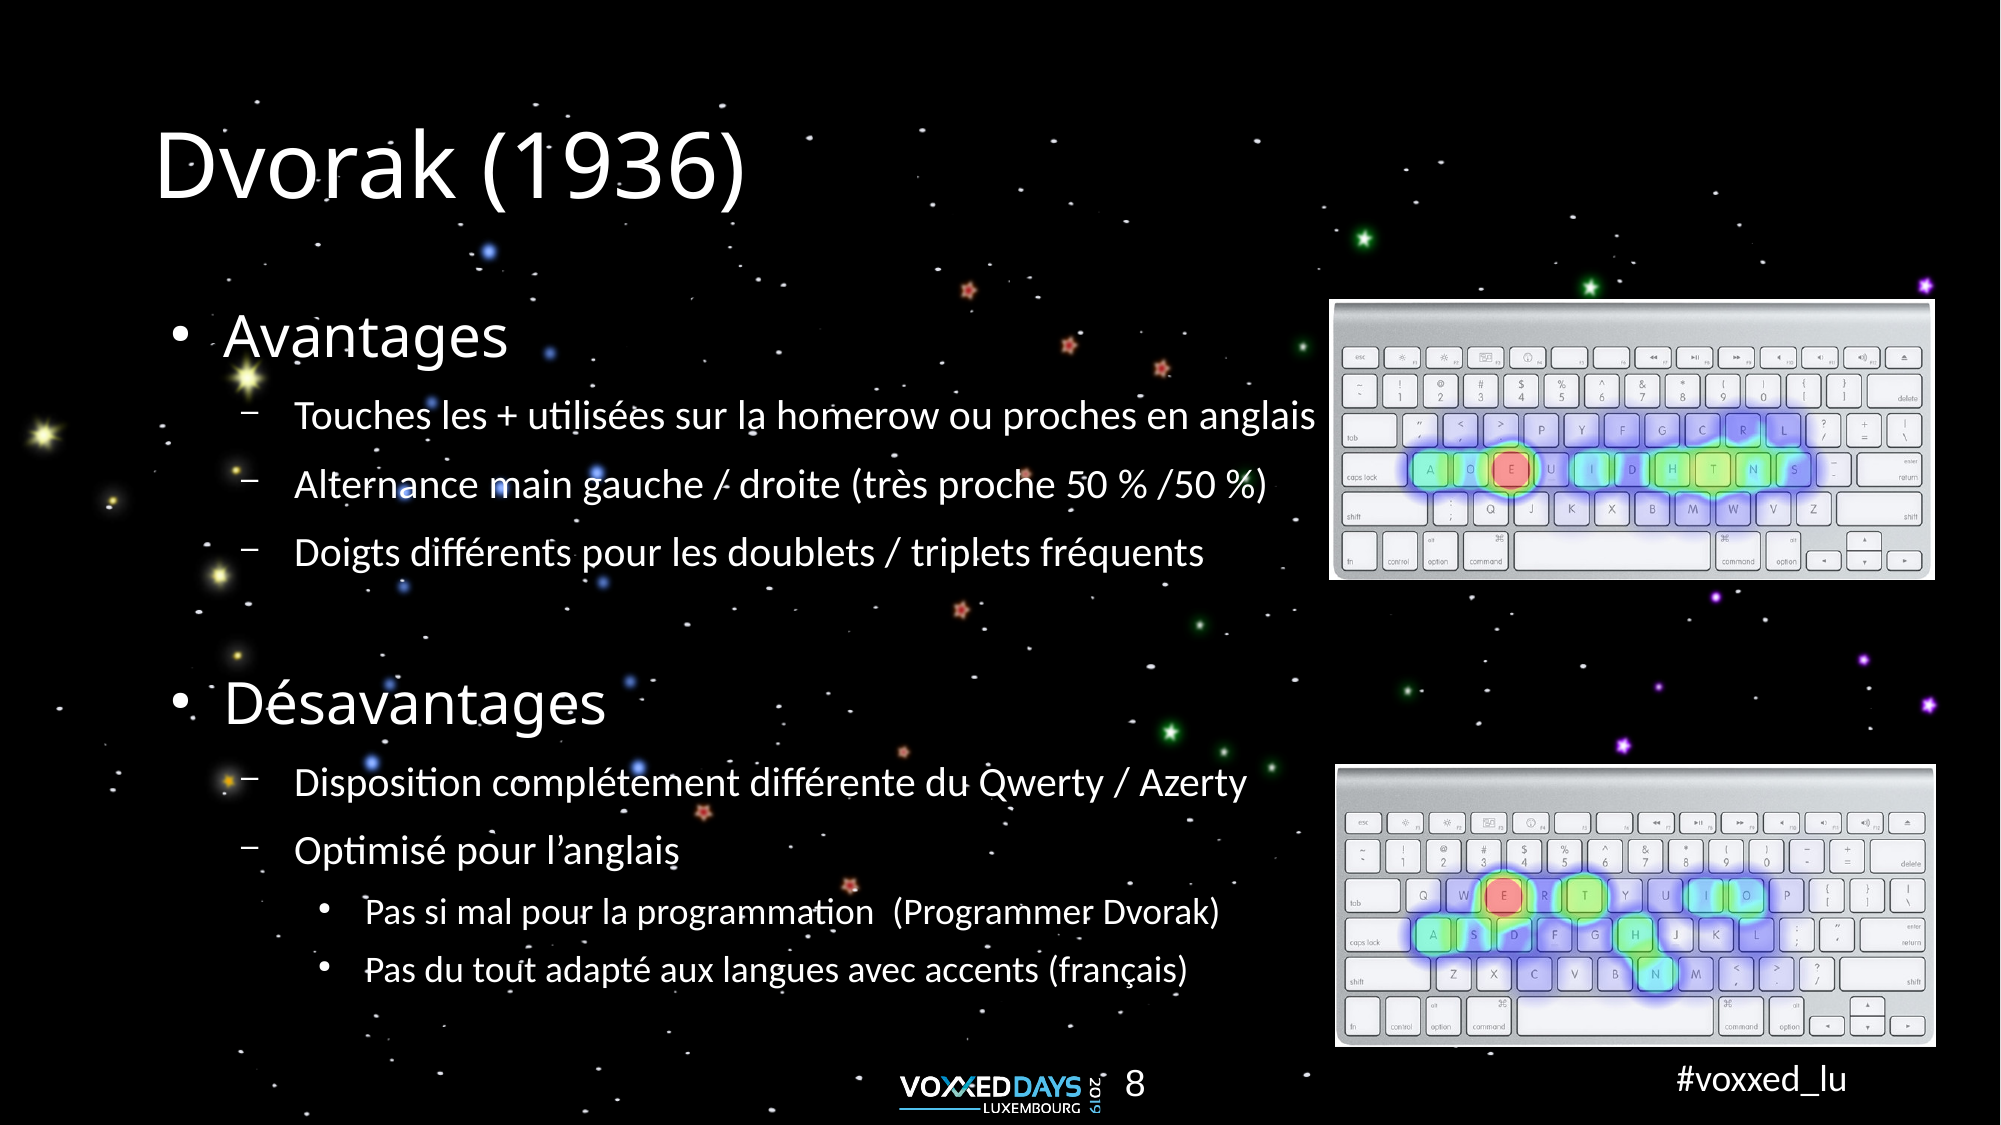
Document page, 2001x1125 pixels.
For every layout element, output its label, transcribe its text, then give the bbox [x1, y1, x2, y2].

text_box <number> [1110, 1054, 1739, 1125]
title Dvorak (1936) [137, 59, 1863, 278]
picture [0, 0, 2001, 1125]
list Avantages Touches les + utilisées sur la homerow ou proches en anglais Alternance main gauche / droite (très proche 50 % /50 %) Doigts différents pour les doublets / triplets fréquents Désavantages Disposition complétement différente du Qwerty / Azerty Optimisé pour l’anglais Pas si mal pour la programmation (Programmer Dvorak) Pas du tout adapté aux langues avec accents (français) [137, 299, 1863, 1014]
